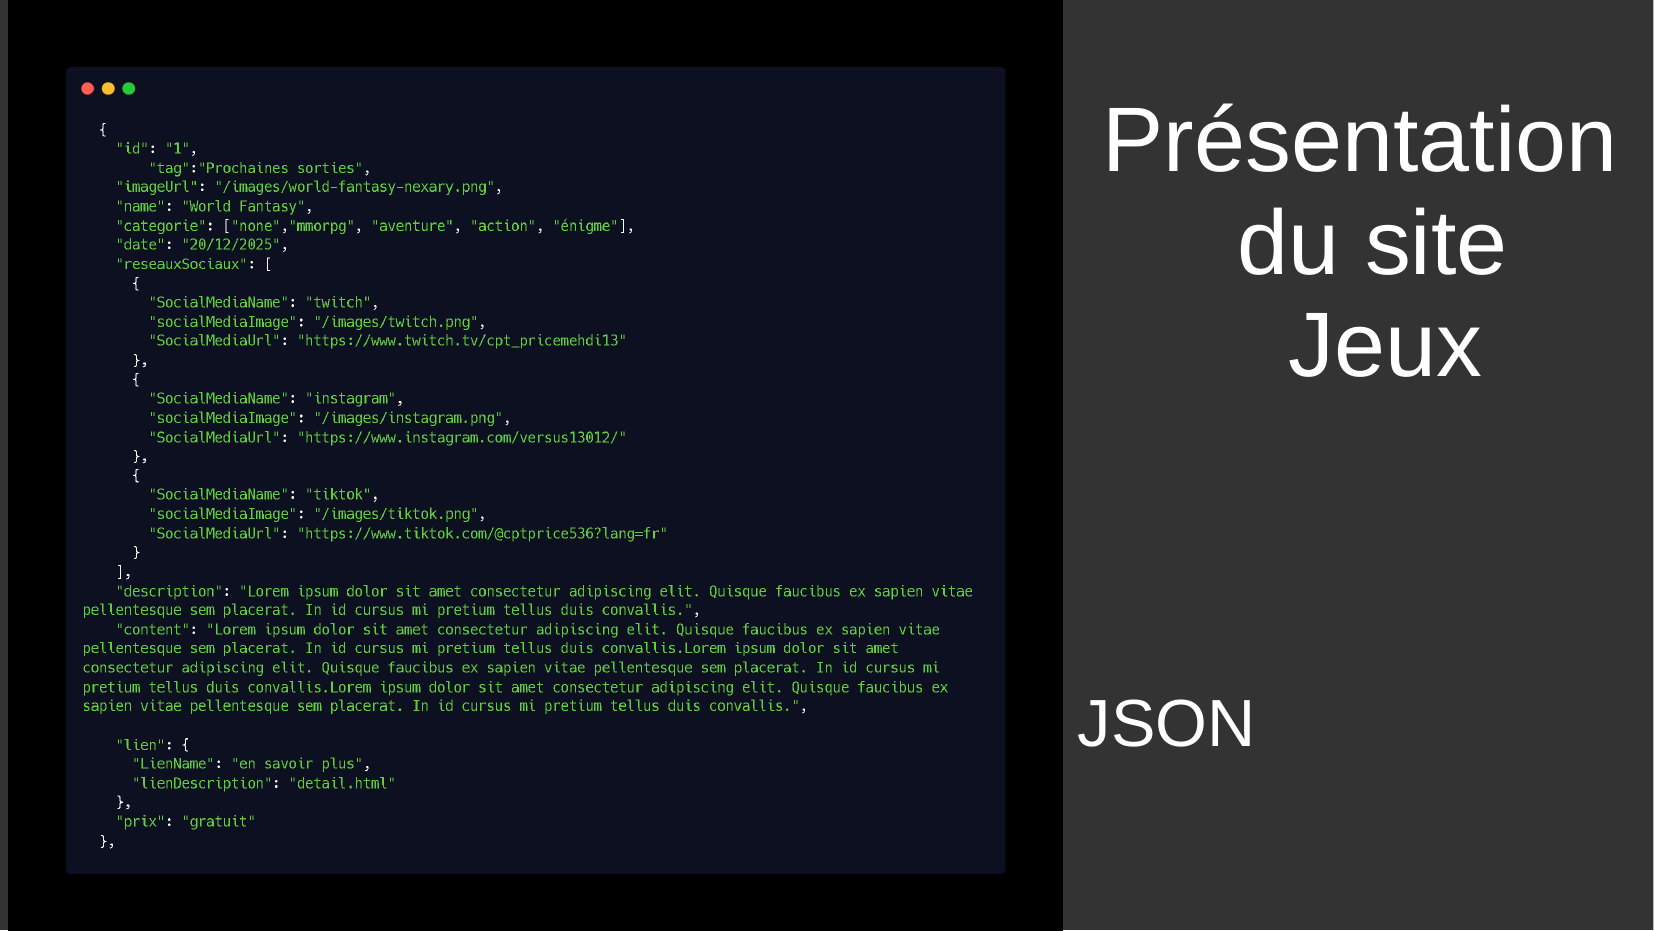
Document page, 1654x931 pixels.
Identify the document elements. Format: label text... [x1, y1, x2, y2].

title Présentation du site Jeux [1063, 88, 1654, 397]
picture [8, 0, 1063, 931]
text_box JSON [1062, 678, 1300, 768]
